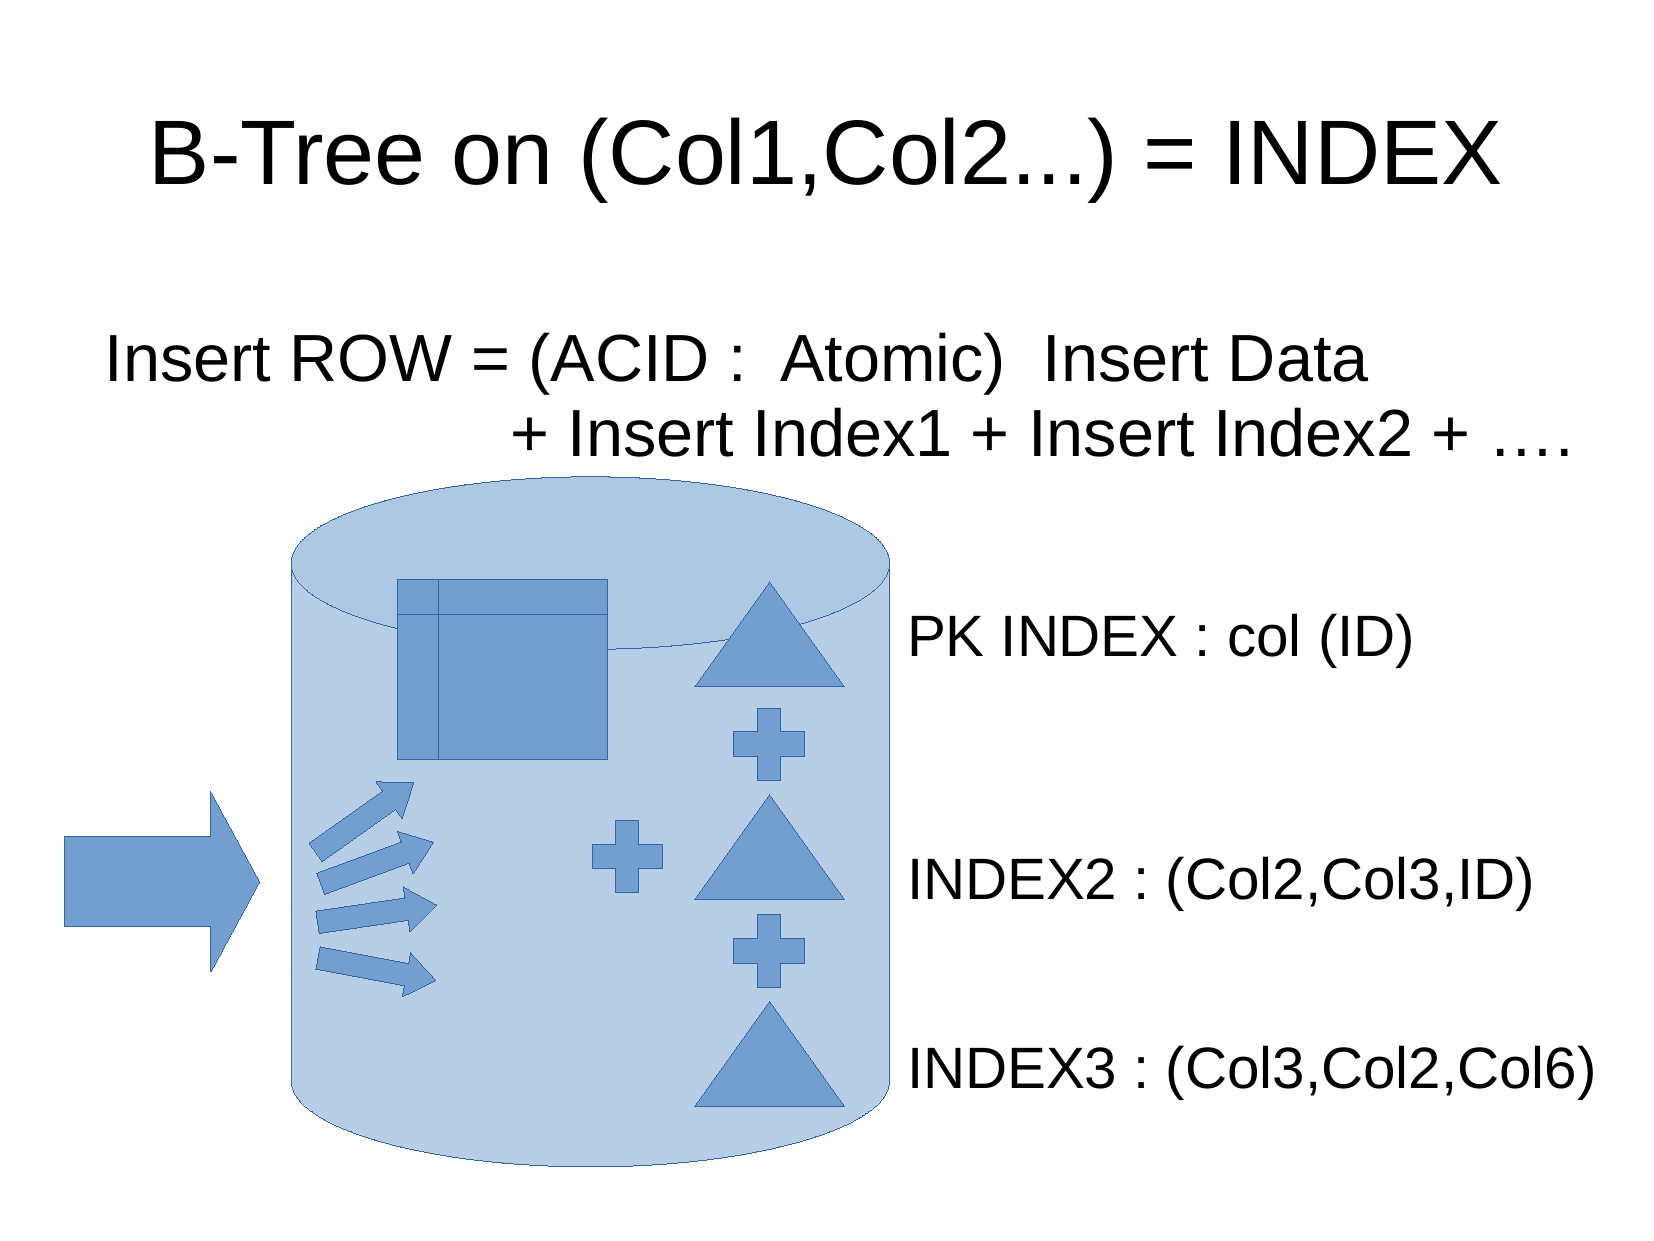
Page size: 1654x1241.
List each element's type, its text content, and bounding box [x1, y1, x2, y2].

text_box [291, 569, 890, 1167]
title B-Tree on (Col1,Col2...) = INDEX [82, 49, 1571, 257]
text_box INDEX3 : (Col3,Col2,Col6) [892, 1028, 1613, 1108]
text_box INDEX2 : (Col2,Col3,ID) [892, 838, 1551, 919]
text_box PK INDEX : col (ID) [892, 596, 1431, 677]
text_box [64, 791, 260, 972]
text_box Insert ROW = (ACID : Atomic) Insert Data + Insert Index1 + Insert Index2 + …. [90, 314, 1595, 479]
